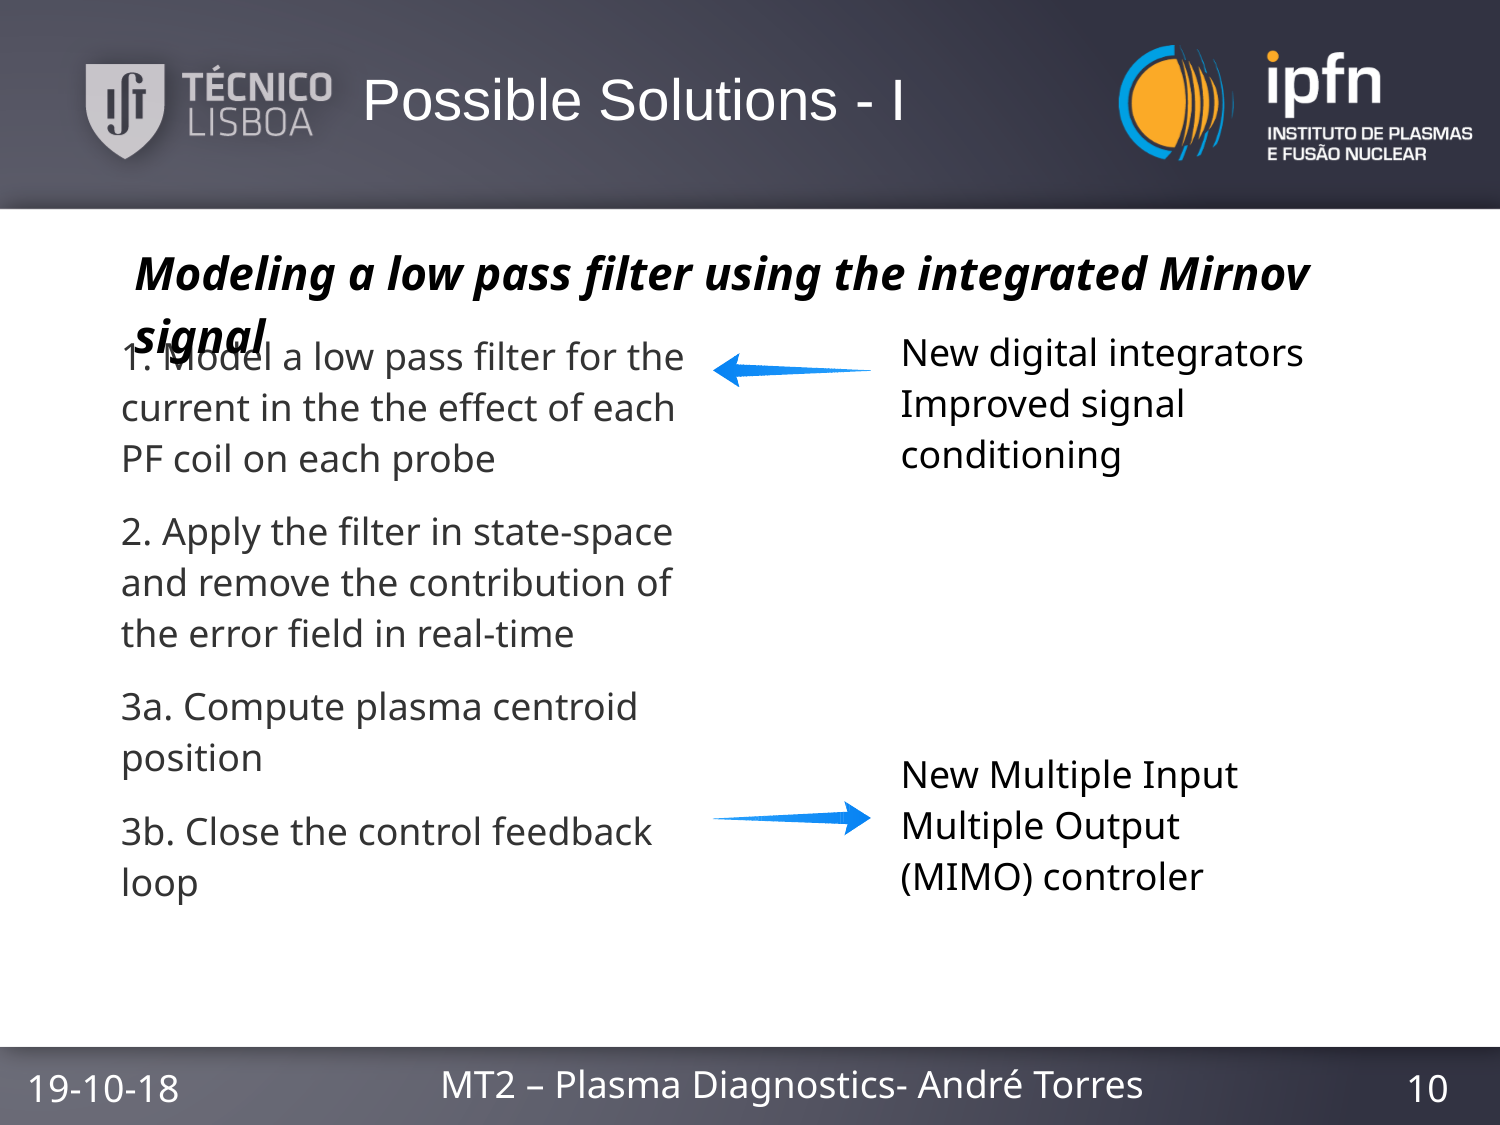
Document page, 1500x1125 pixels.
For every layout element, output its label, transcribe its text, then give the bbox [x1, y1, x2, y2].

title Possible Solutions - I [362, 23, 1087, 178]
text_box New Multiple Input Multiple Output (MIMO) controler [885, 741, 1323, 898]
picture [0, 0, 1500, 1125]
text_box New digital integrators Improved signal conditioning [885, 318, 1394, 476]
list 1. Model a low pass filter for the current in the the effect of each PF coil on each probe 2. Apply the filter in state-space and remove the contribution of the error field in real-time 3a. Compute plasma centroid position 3b. Close the control feedback loop [49, 330, 709, 984]
text_box Modeling a low pass filter using the integrated Mirnov signal [119, 234, 1441, 365]
